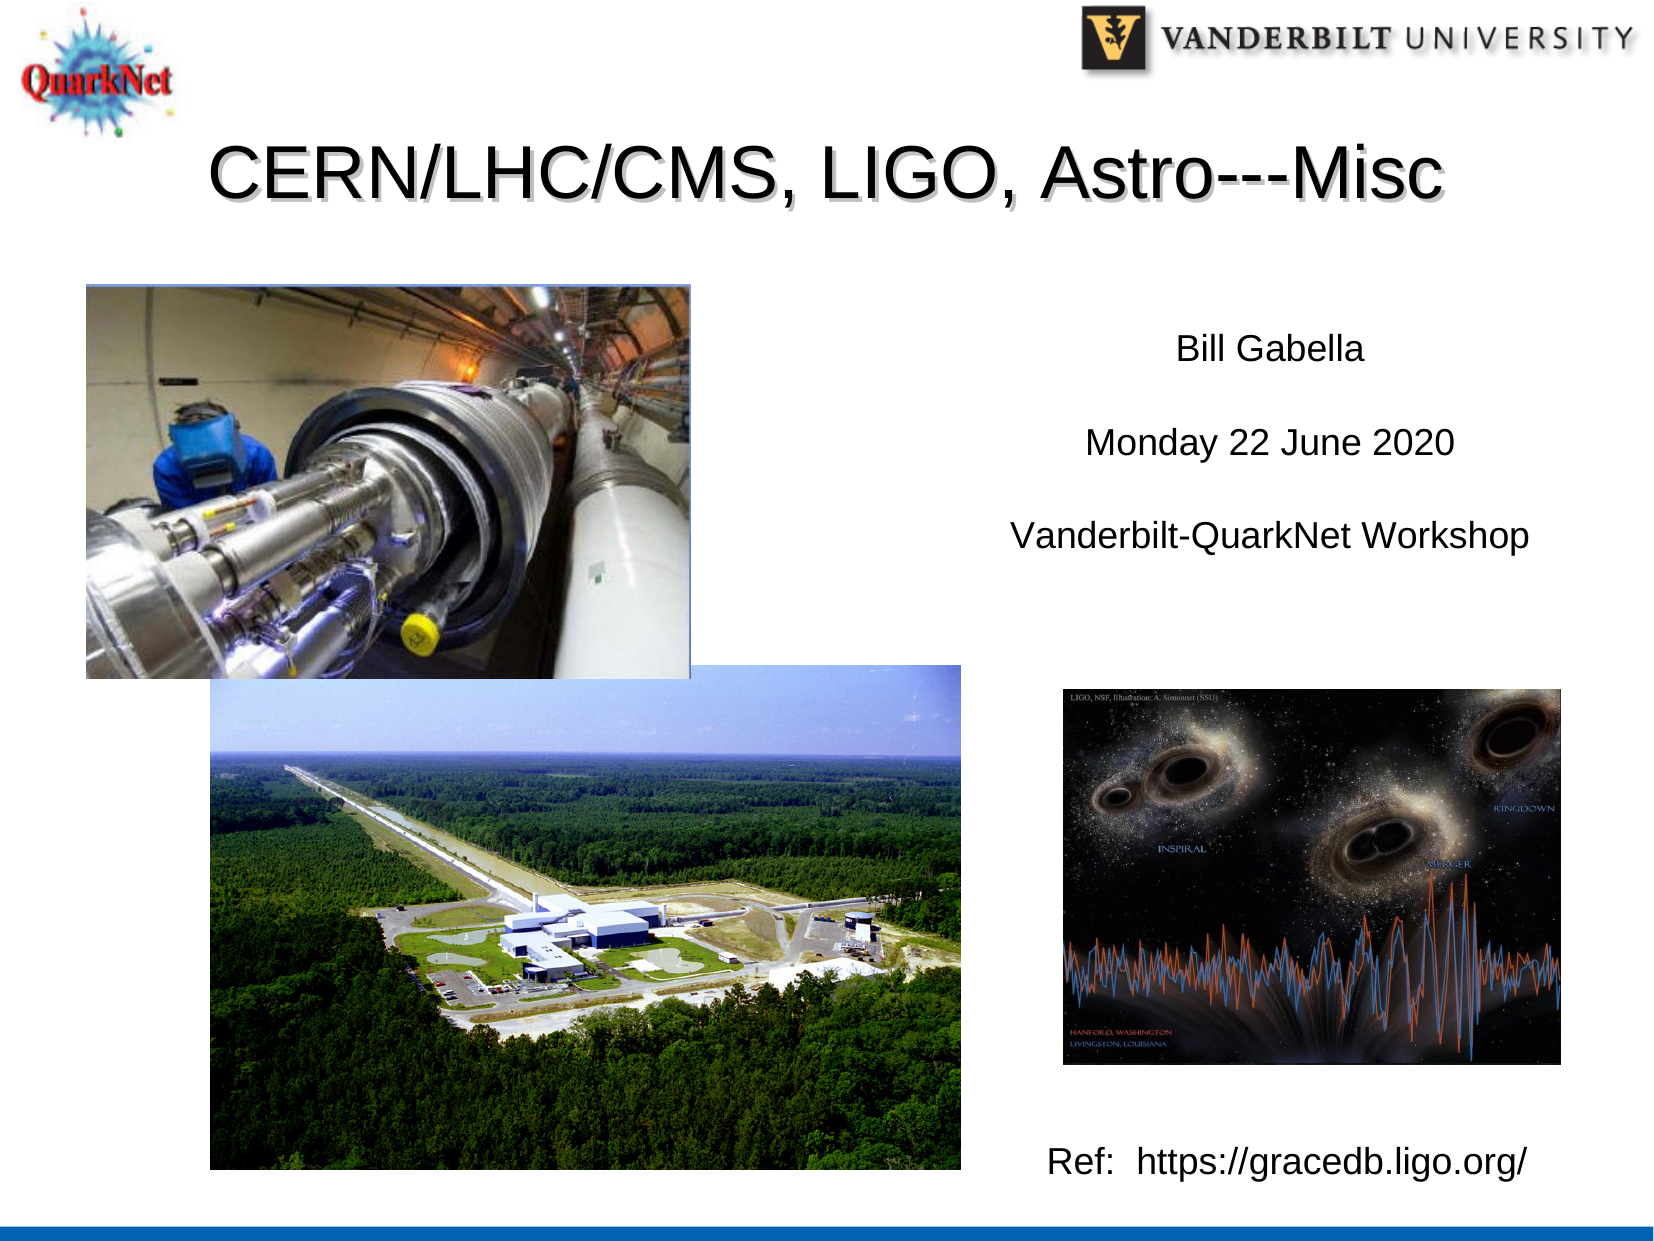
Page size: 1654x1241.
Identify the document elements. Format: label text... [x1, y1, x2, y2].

picture [4, 1, 188, 152]
picture [1063, 689, 1561, 1066]
text_box Bill Gabella Monday 22 June 2020 Vanderbilt-QuarkNet Workshop [995, 315, 1546, 564]
picture [86, 284, 961, 1171]
title CERN/LHC/CMS, LIGO, Astro---Misc [120, 93, 1533, 250]
picture [1078, 2, 1648, 85]
text_box Ref: https://gracedb.ligo.org/ [1031, 1128, 1600, 1185]
